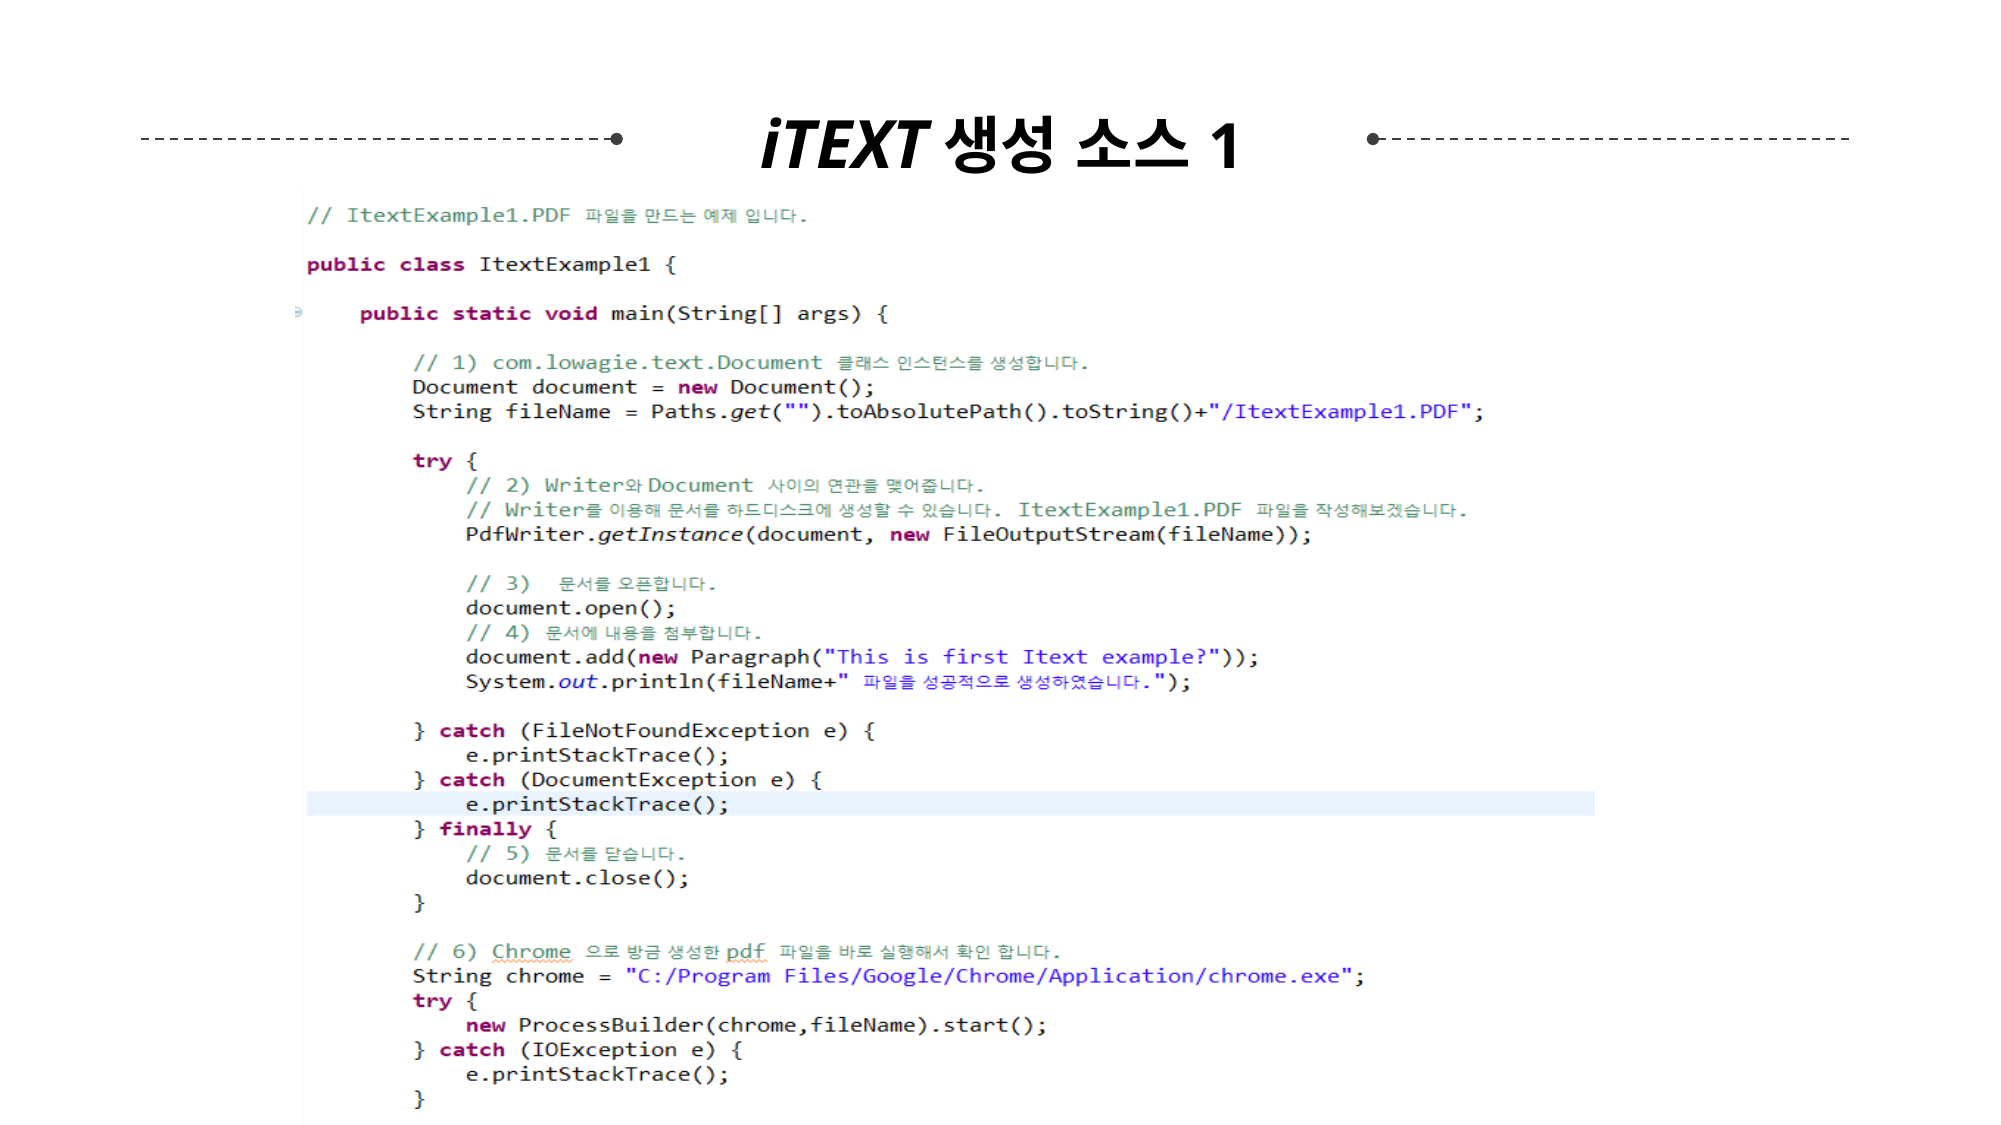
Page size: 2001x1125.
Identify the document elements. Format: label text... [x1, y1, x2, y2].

text_box iTEXT 생성 소스 1 [567, 54, 1438, 190]
picture [295, 190, 1595, 1125]
